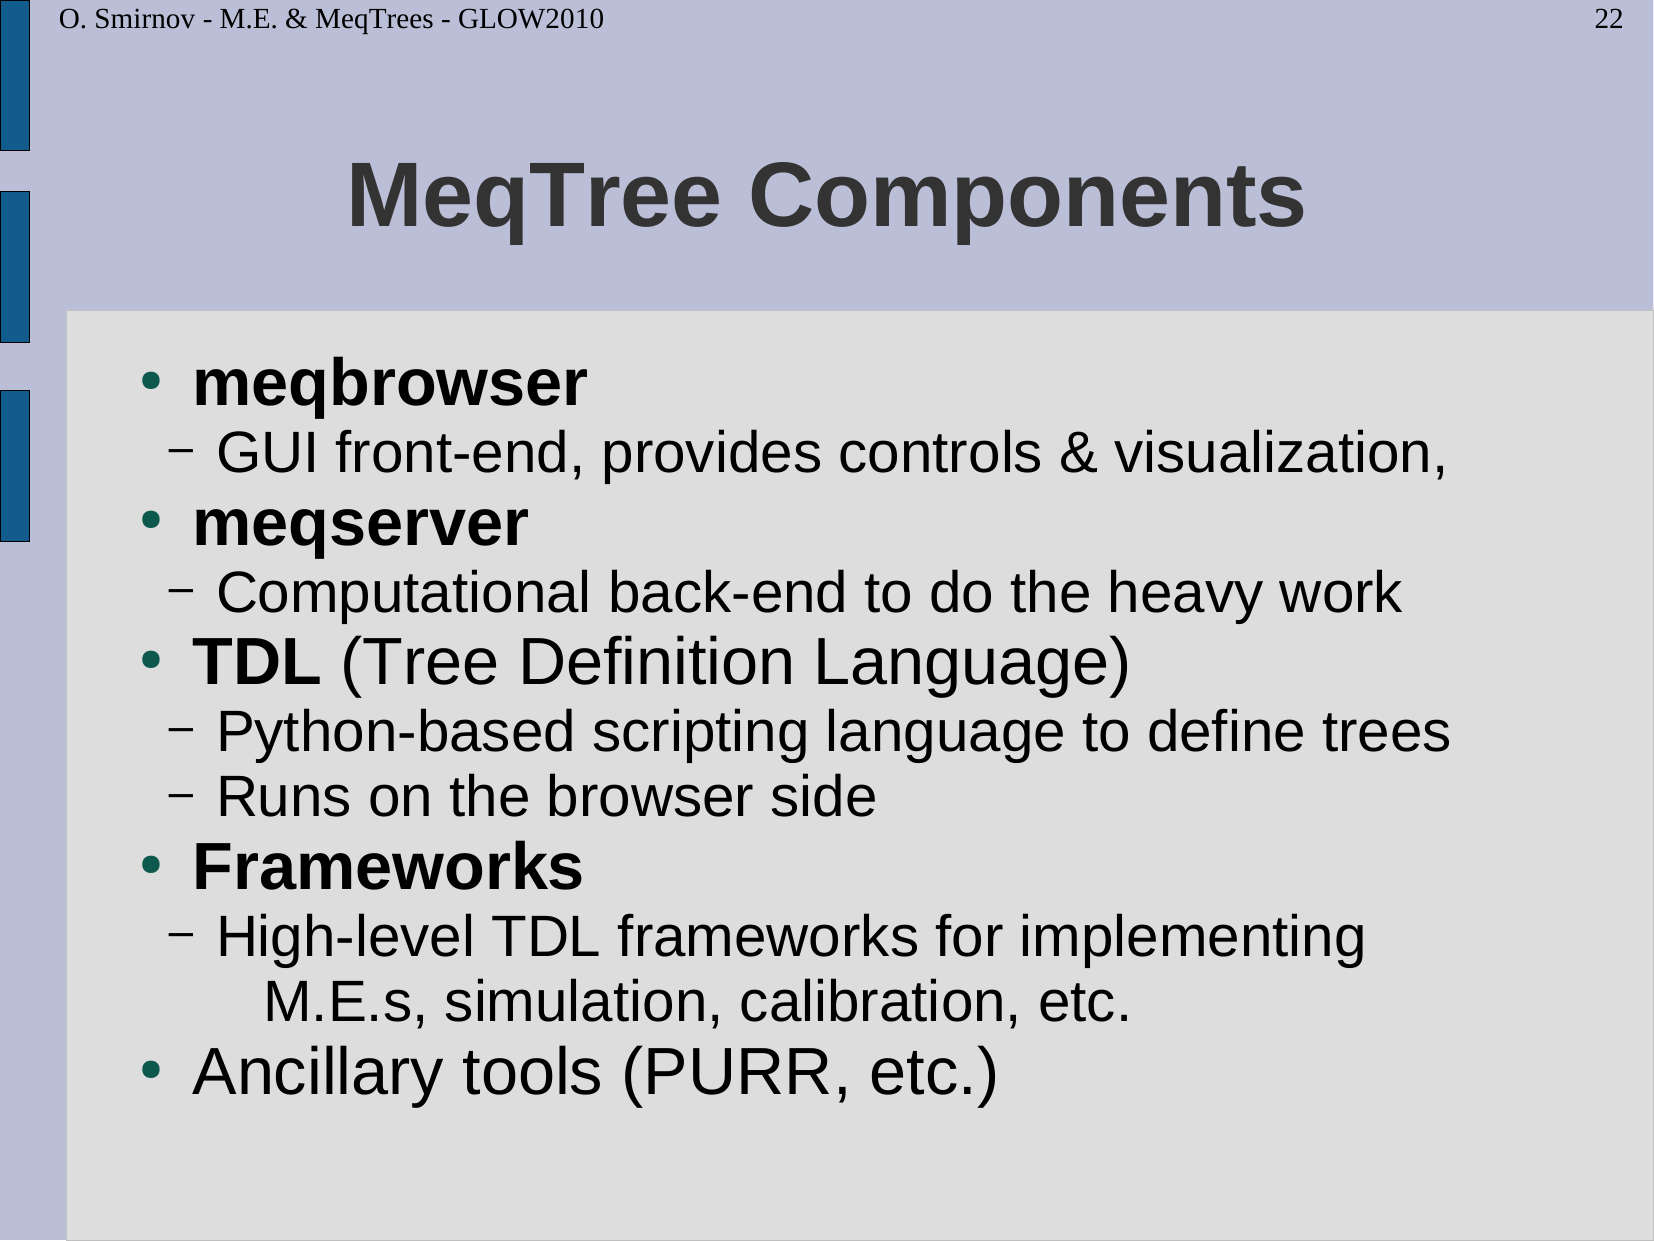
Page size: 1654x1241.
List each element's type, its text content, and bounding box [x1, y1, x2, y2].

title MeqTree Components [121, 91, 1534, 299]
list meqbrowser GUI front-end, provides controls & visualization, meqserver Computational back-end to do the heavy work TDL (Tree Definition Language) Python-based scripting language to define trees Runs on the browser side Frameworks High-level TDL frameworks for implementing M.E.s, simulation, calibration, etc. Ancillary tools (PURR, etc.) [121, 344, 1534, 1149]
